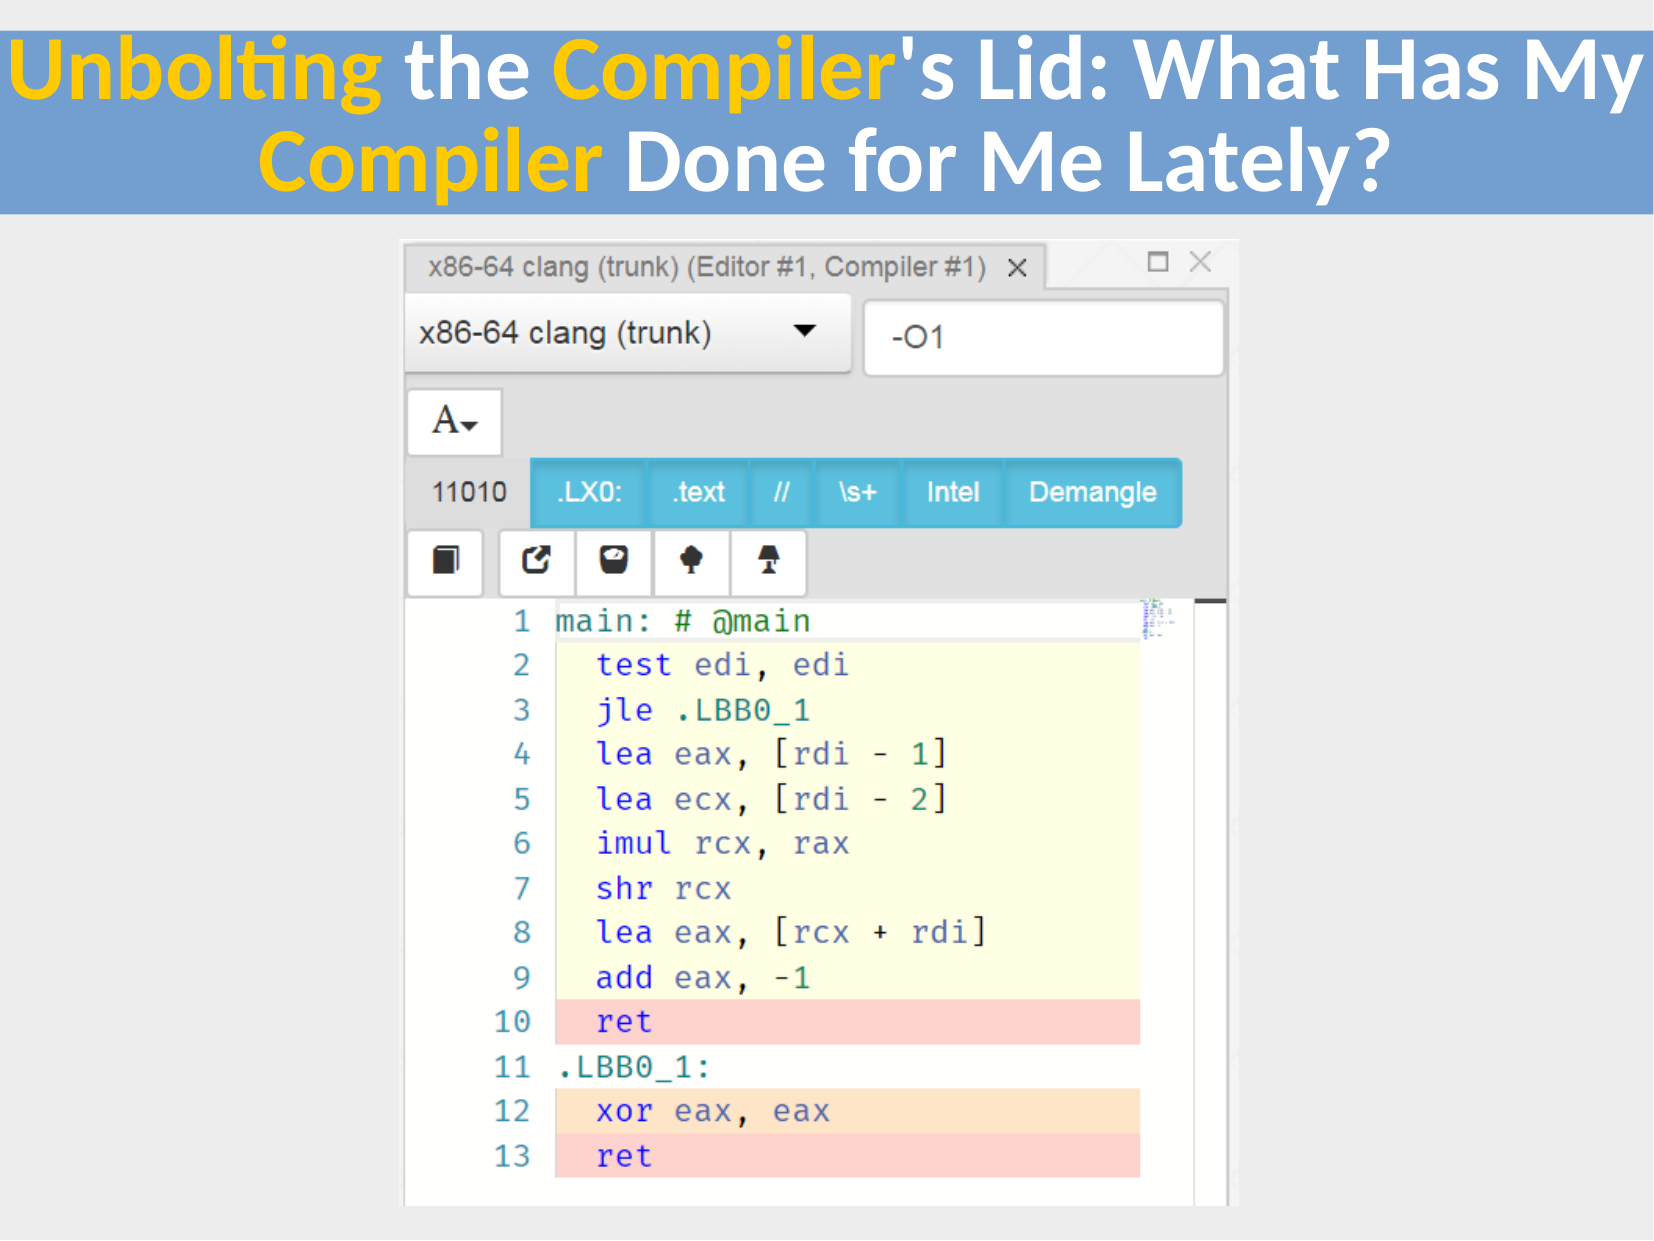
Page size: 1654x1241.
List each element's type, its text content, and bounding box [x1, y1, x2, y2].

picture [399, 239, 1239, 1206]
title Unbolting the Compiler's Lid: What Has My Compiler Done for Me Lately? [0, 30, 1654, 215]
